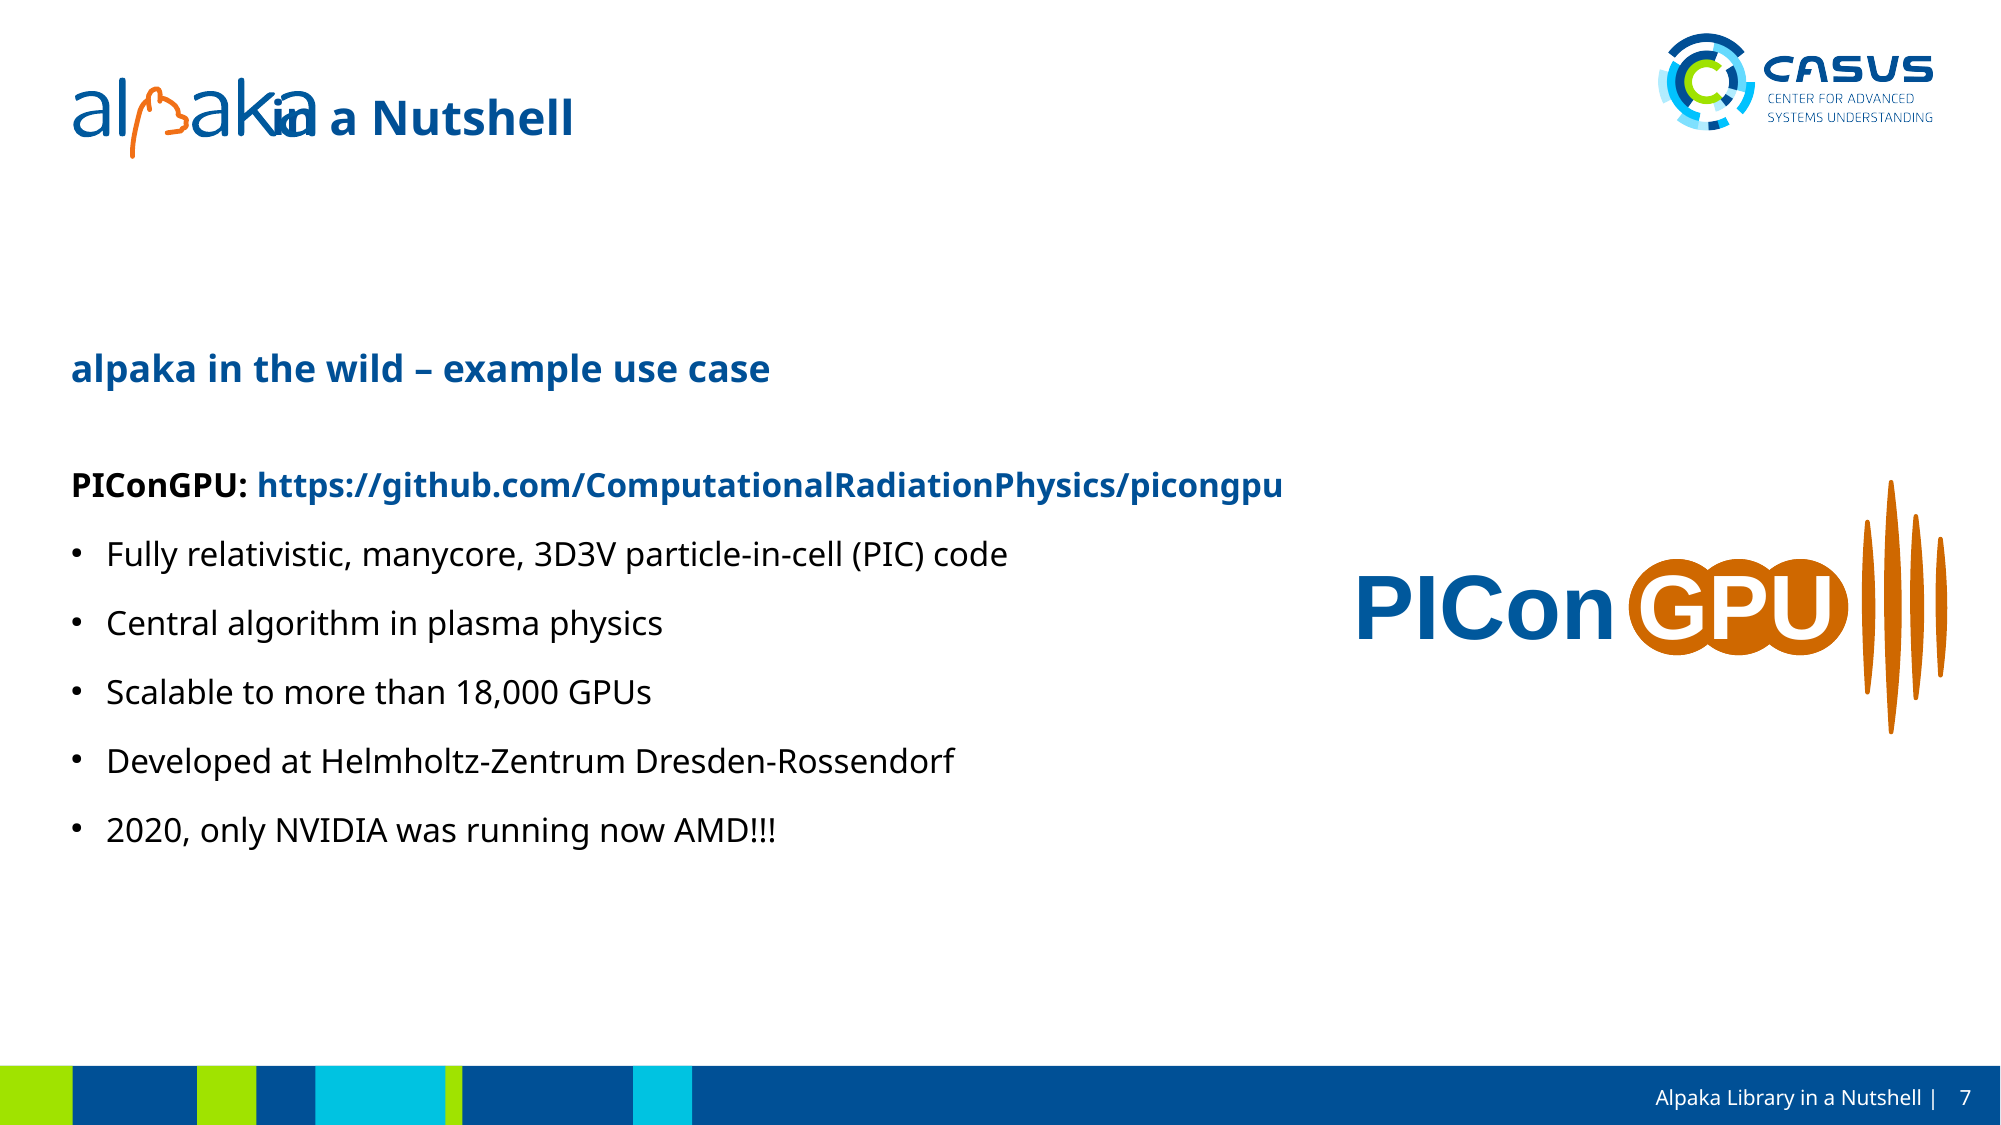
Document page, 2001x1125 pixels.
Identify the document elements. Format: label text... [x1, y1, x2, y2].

picture [1658, 33, 1933, 131]
picture [1347, 472, 1960, 741]
picture [72, 76, 317, 160]
list alpaka in the wild – example use case PIConGPU: https://github.com/ComputationalRadiationPhysics/picongpu Fully relativistic, manycore, 3D3V particle-in-cell (PIC) code Central algorithm in plasma physics Scalable to more than 18,000 GPUs Developed at Helmholtz-Zentrum Dresden-Rossendorf 2020, only NVIDIA was running now AMD!!! [70, 342, 1619, 1005]
title in a Nutshell [317, 82, 709, 151]
